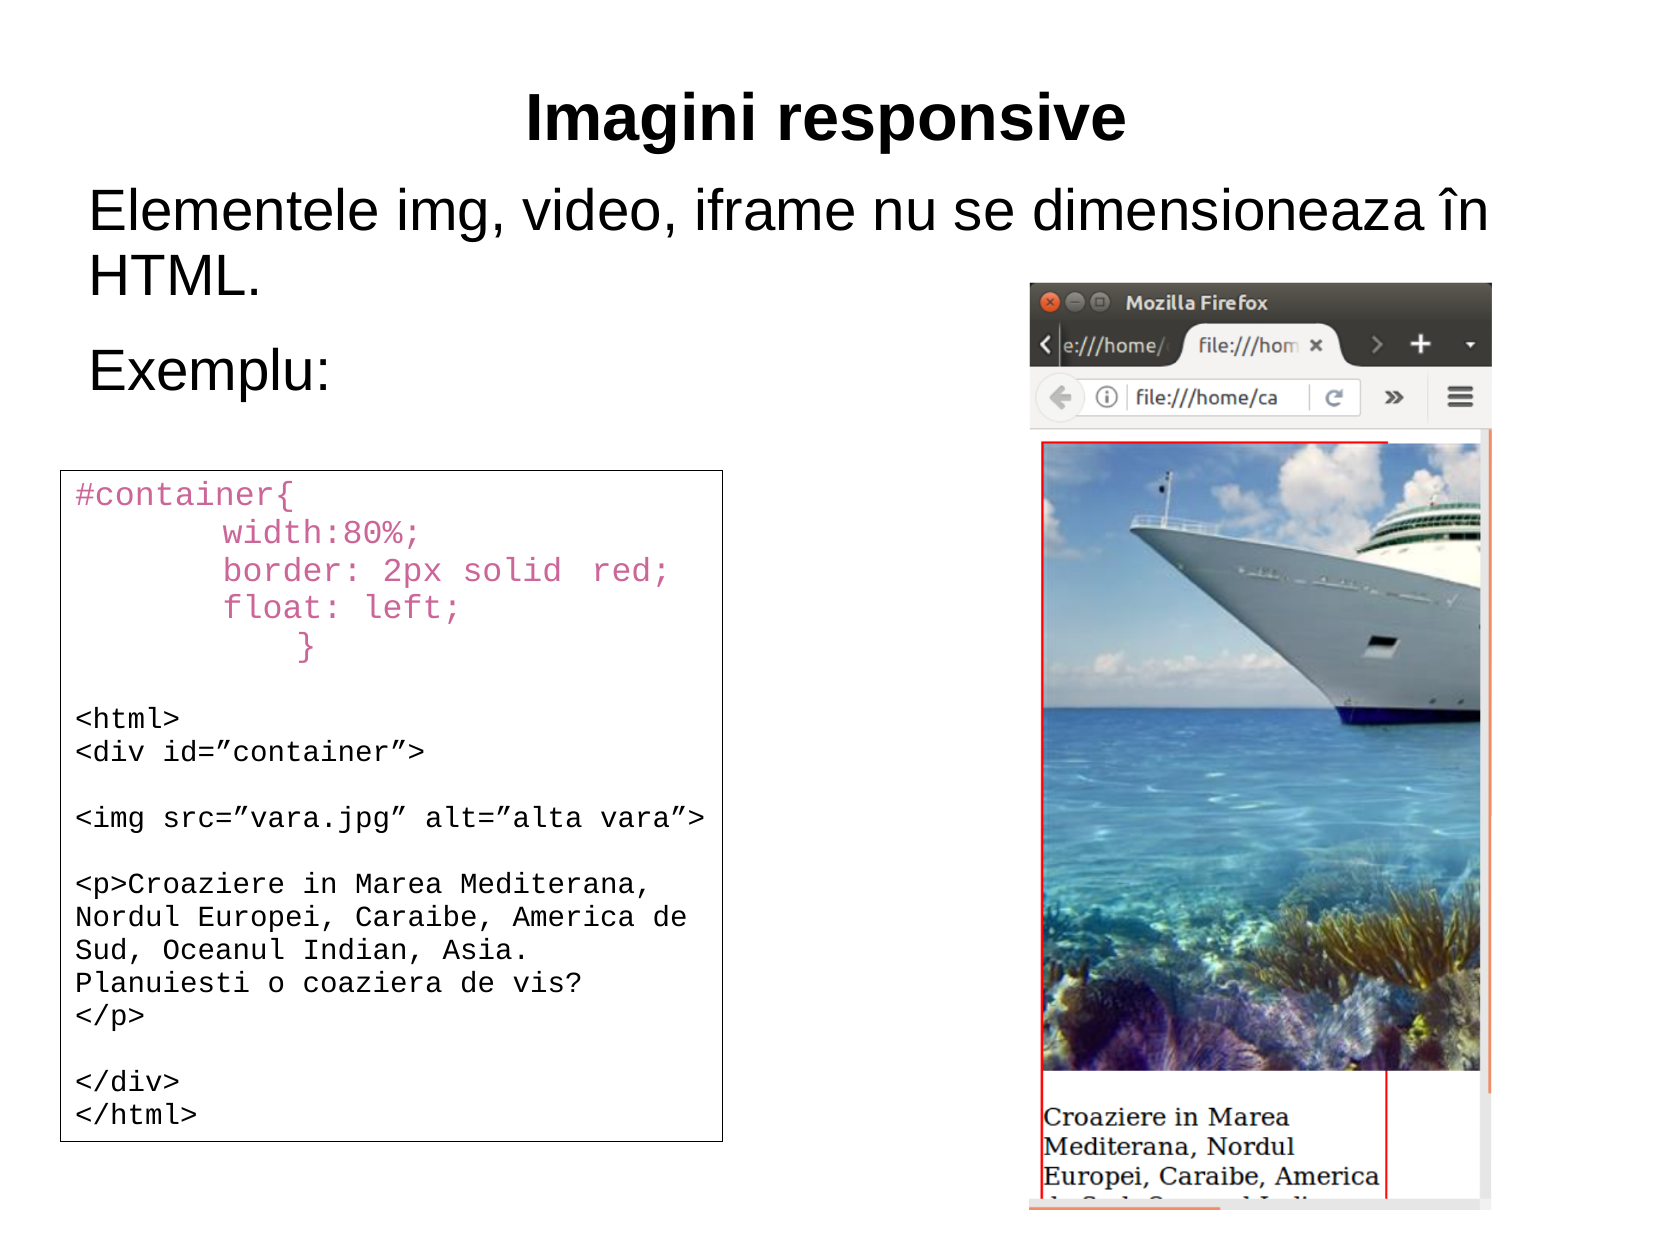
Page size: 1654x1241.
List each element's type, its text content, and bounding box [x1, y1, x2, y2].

list Elementele img, video, iframe nu se dimensioneaza în HTML. Exemplu: [17, 177, 1506, 898]
title Imagini responsive [82, 13, 1571, 222]
text_box #container{ width:80%; border: 2px solid red; float: left; } <html> <div id=”container”> <img src=”vara.jpg” alt=”alta vara”> <p>Croaziere in Marea Mediterana, Nordul Europei, Caraibe, America de Sud, Oceanul Indian, Asia. Planuiesti o coaziera de vis? </p> </div> </html> [60, 470, 723, 1142]
picture [1028, 282, 1492, 1210]
